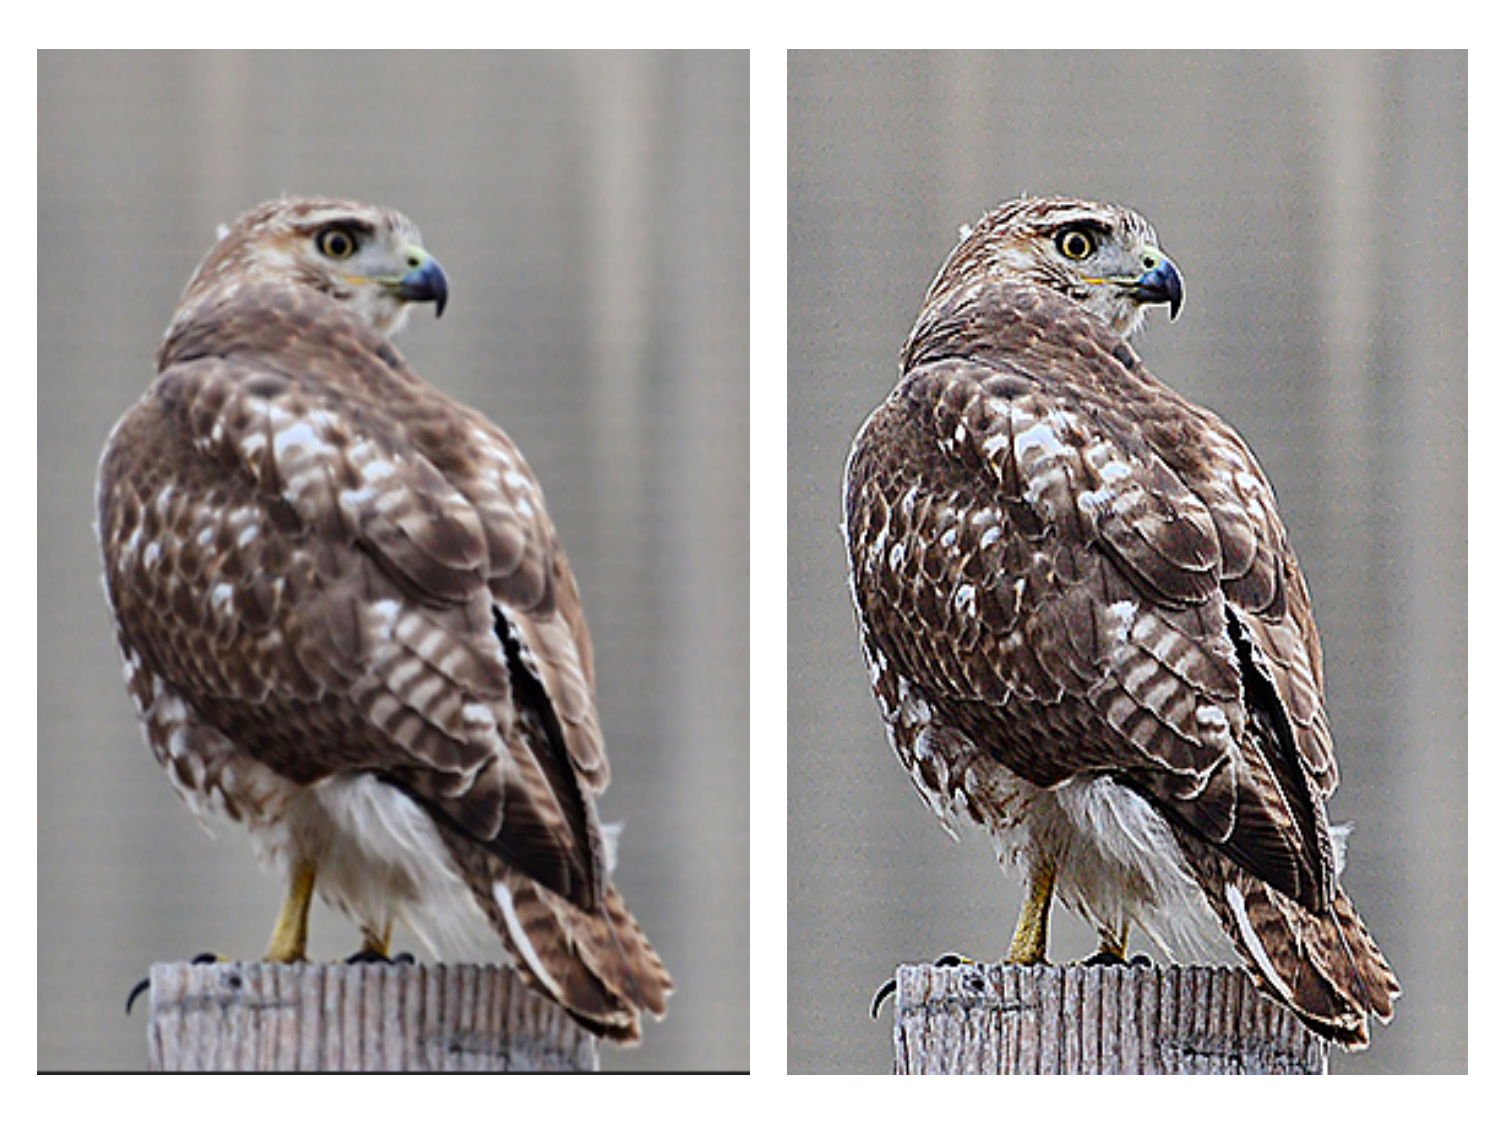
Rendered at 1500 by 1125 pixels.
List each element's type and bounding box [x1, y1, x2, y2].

picture [37, 49, 750, 1075]
picture [787, 49, 1468, 1075]
